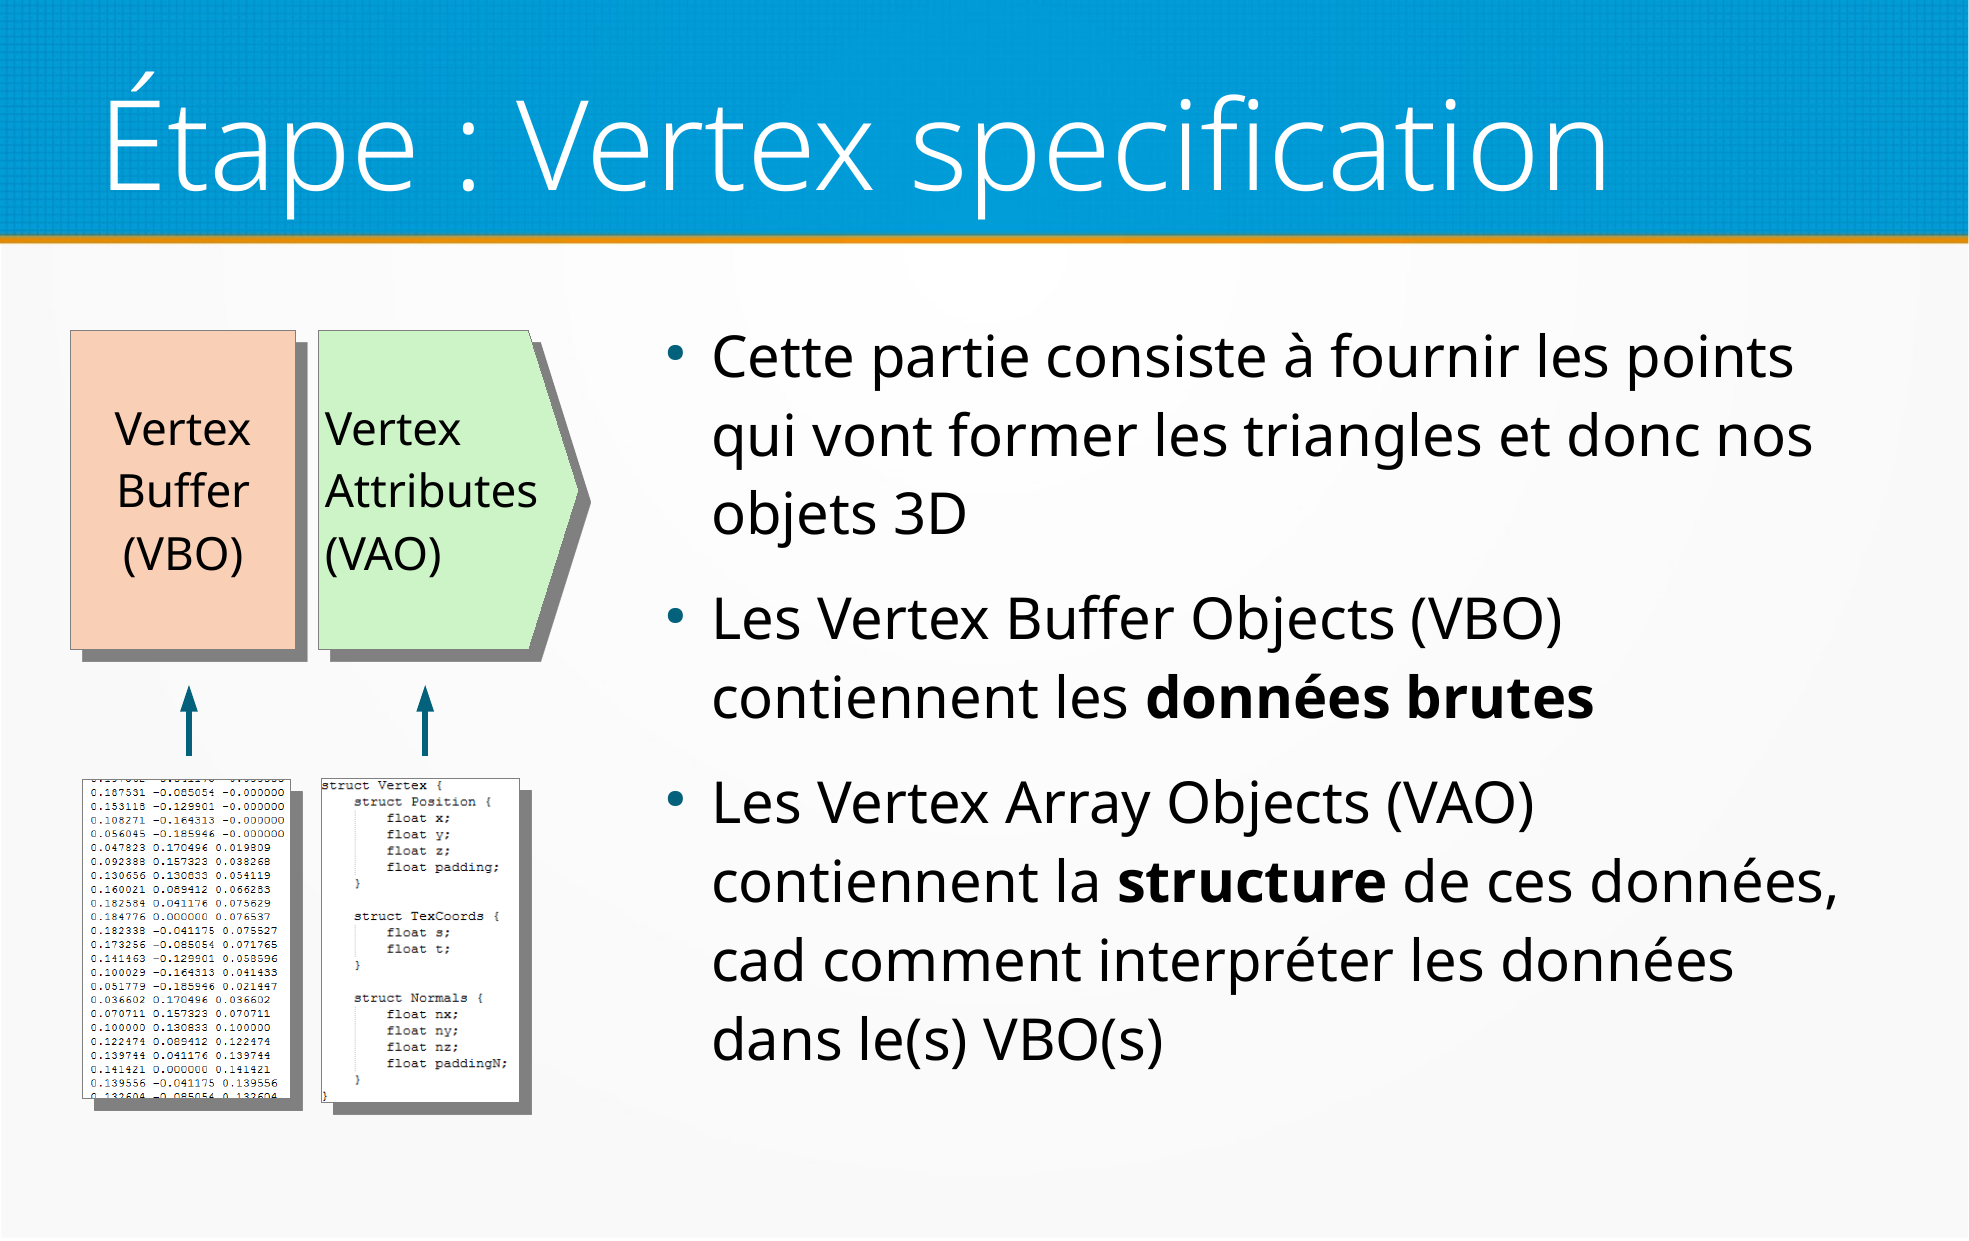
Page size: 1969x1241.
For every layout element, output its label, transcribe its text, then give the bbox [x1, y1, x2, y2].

list Cette partie consiste à fournir les points qui vont former les triangles et donc nos objets 3D Les Vertex Buffer Objects (VBO) contiennent les données brutes Les Vertex Array Objects (VAO) contiennent la structure de ces données, cad comment interpréter les données dans le(s) VBO(s) [649, 315, 1861, 1081]
text_box Vertex Attributes (VAO) [318, 330, 579, 650]
text_box Vertex Buffer (VBO) [70, 330, 296, 650]
title Étape : Vertex specification [98, 19, 1870, 227]
picture [0, 233, 1969, 1241]
